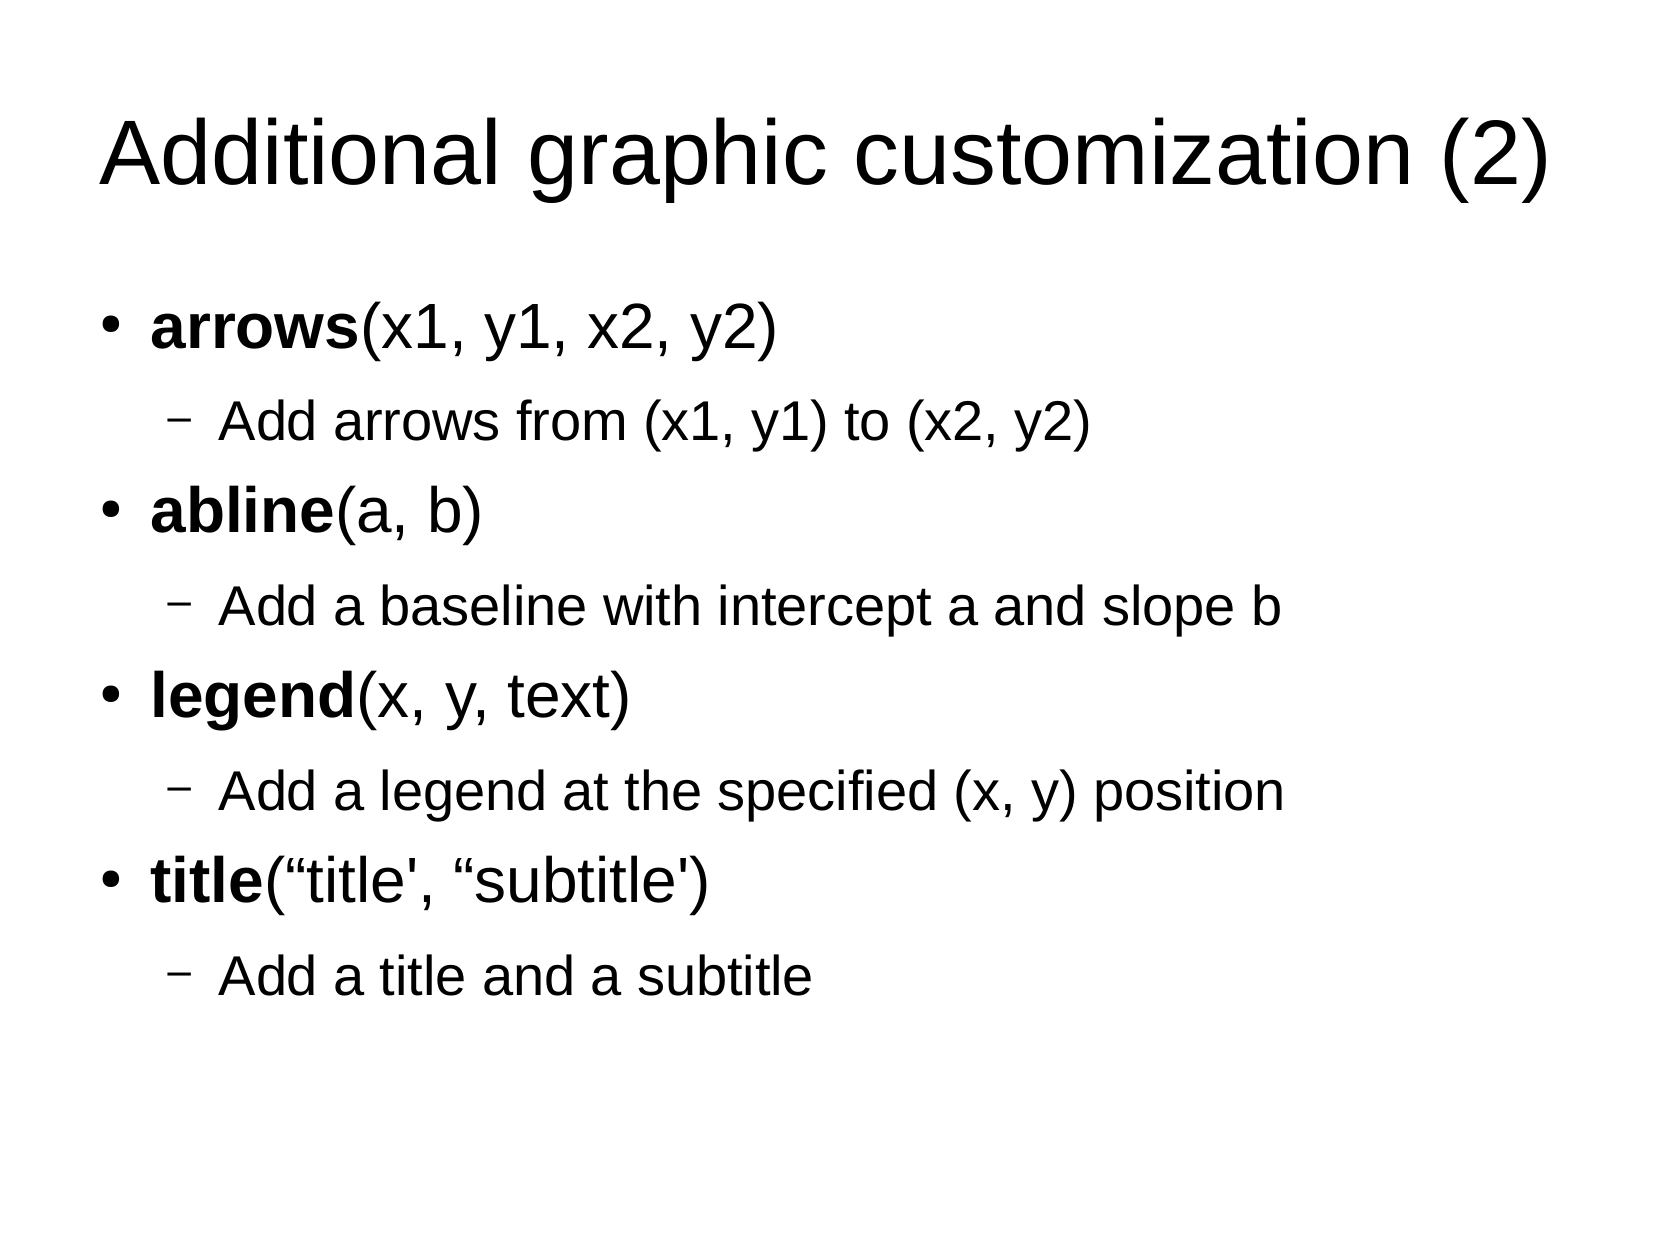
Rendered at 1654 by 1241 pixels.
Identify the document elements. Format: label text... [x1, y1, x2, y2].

title Additional graphic customization (2) [82, 49, 1571, 257]
list arrows(x1, y1, x2, y2) Add arrows from (x1, y1) to (x2, y2) abline(a, b) Add a baseline with intercept a and slope b legend(x, y, text) Add a legend at the specified (x, y) position title(“title', “subtitle') Add a title and a subtitle [82, 290, 1571, 1010]
